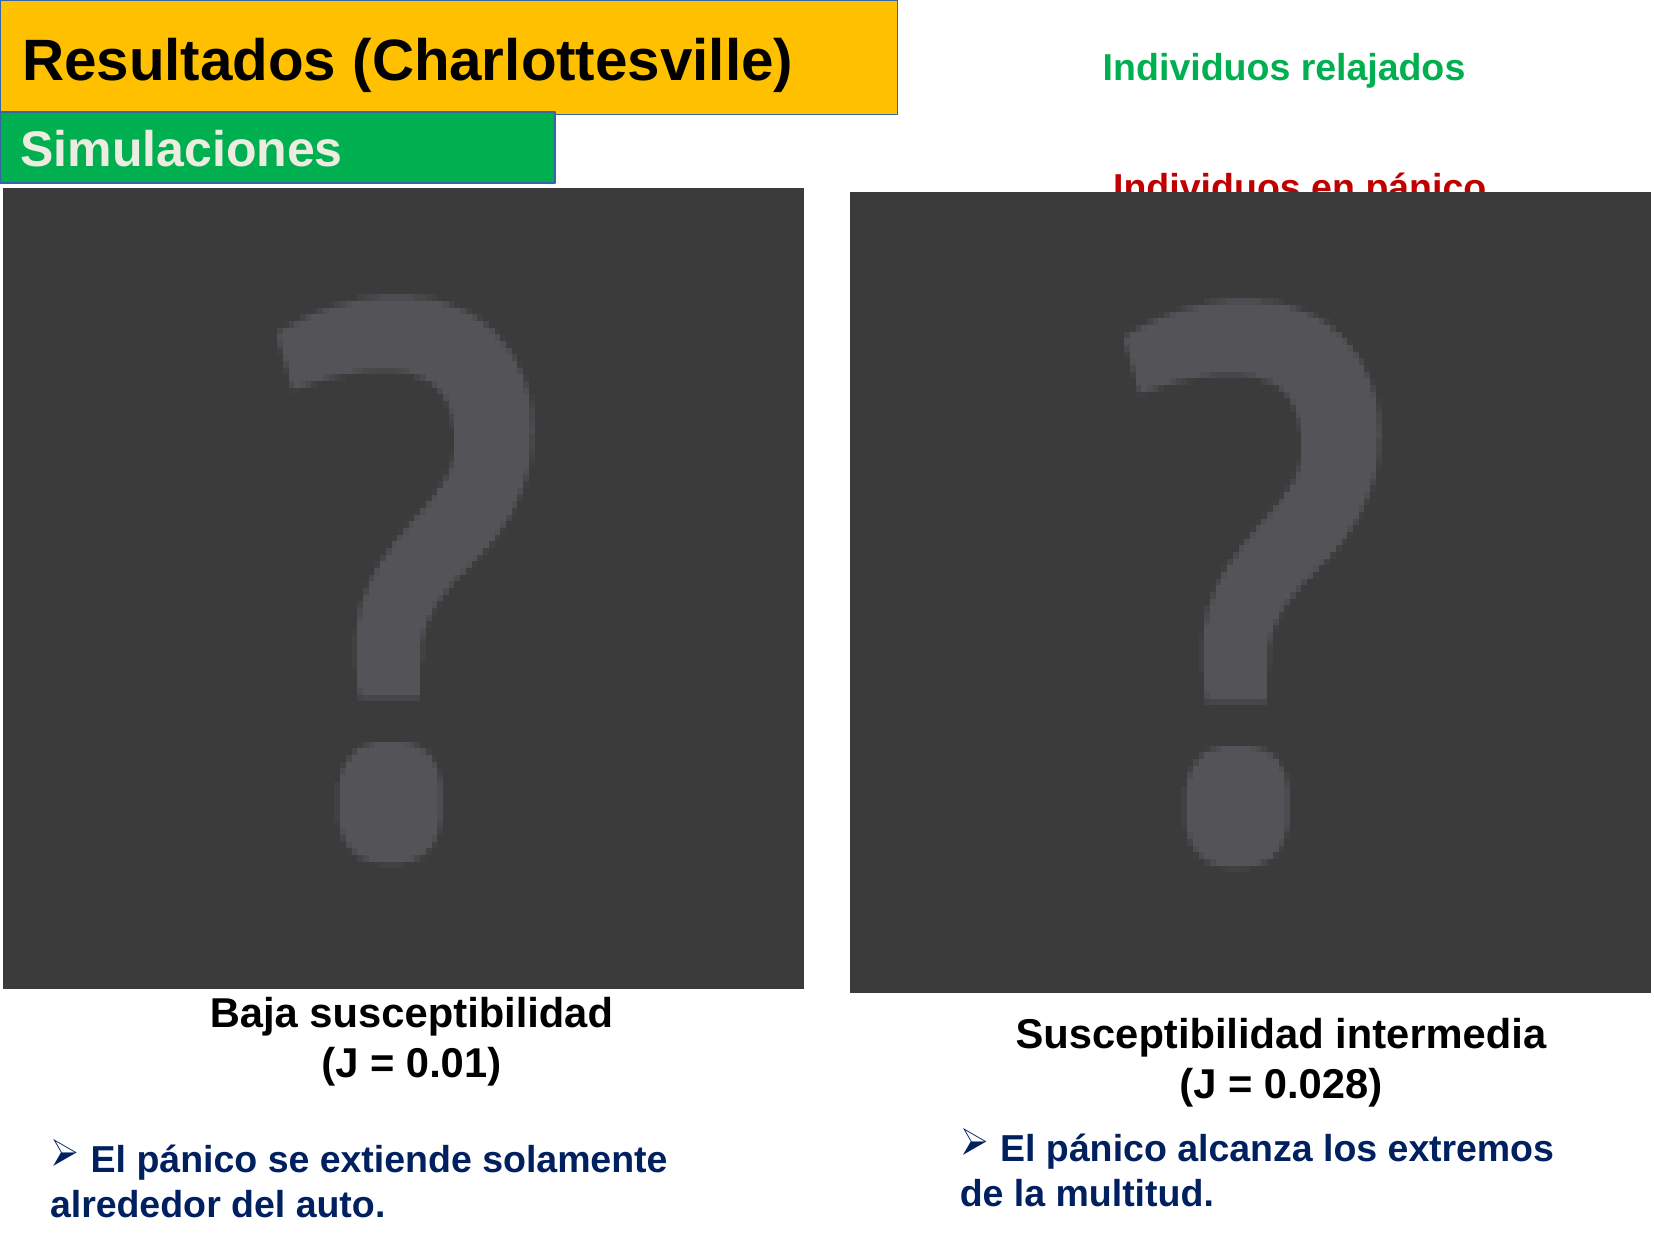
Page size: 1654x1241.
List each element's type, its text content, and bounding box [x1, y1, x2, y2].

text_box Individuos relajados [1087, 35, 1608, 101]
text_box Resultados (Charlottesville) [7, 14, 941, 95]
picture [850, 192, 1651, 993]
picture [3, 188, 804, 989]
text_box Susceptibilidad intermedia (J = 0.028) [992, 997, 1570, 1104]
text_box El pánico se extiende solamente alrededor del auto. [35, 1128, 768, 1233]
text_box Baja susceptibilidad (J = 0.01) [141, 989, 682, 1058]
text_box Simulaciones [5, 108, 827, 189]
text_box Individuos en pánico [1098, 155, 1513, 192]
text_box [0, 0, 898, 183]
text_box El pánico alcanza los extremos de la multitud. [945, 1116, 1618, 1222]
